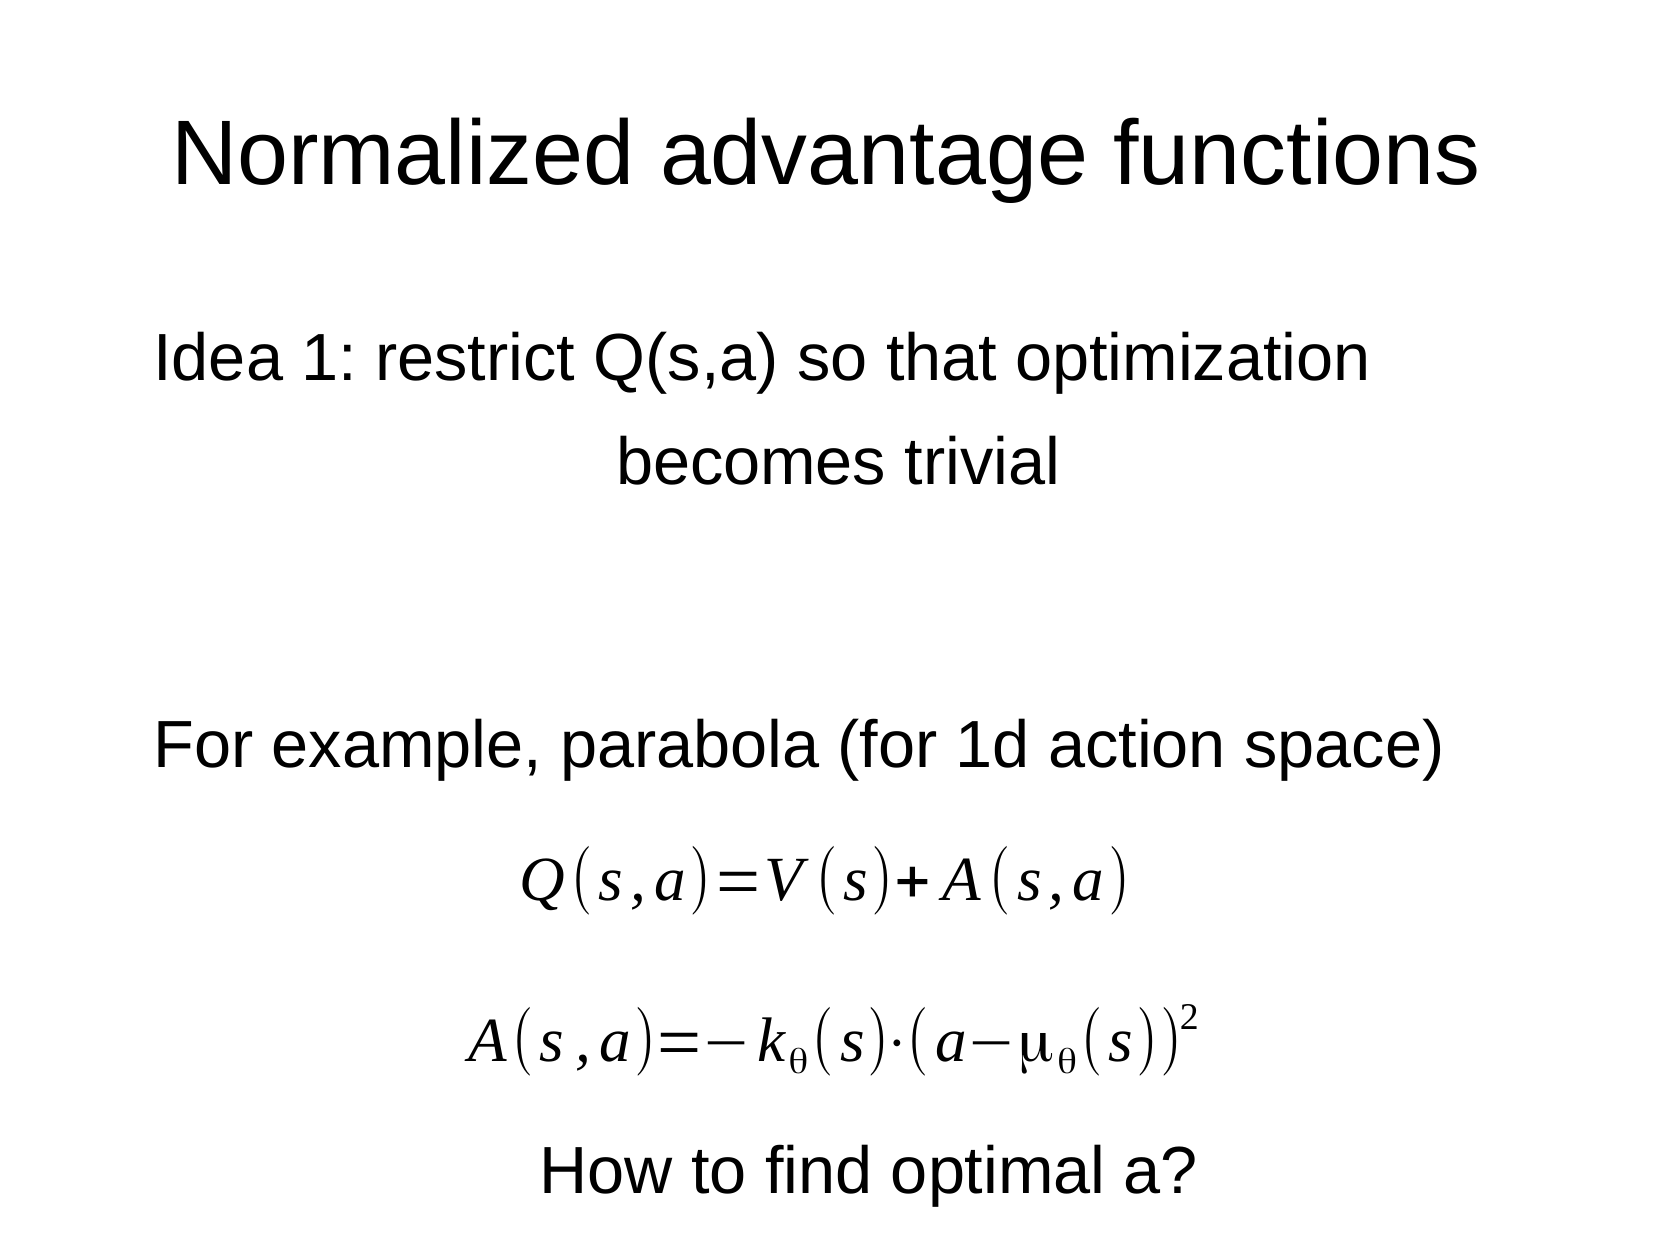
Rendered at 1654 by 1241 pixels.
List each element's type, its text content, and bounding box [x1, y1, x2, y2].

list Idea 1: restrict Q(s,a) so that optimization becomes trivial For example, parabola (for 1d action space) [82, 319, 1571, 1185]
chart [445, 994, 1215, 1079]
title Normalized advantage functions [82, 49, 1571, 257]
chart [504, 840, 1146, 917]
text_box How to find optimal a? [524, 1125, 1216, 1216]
